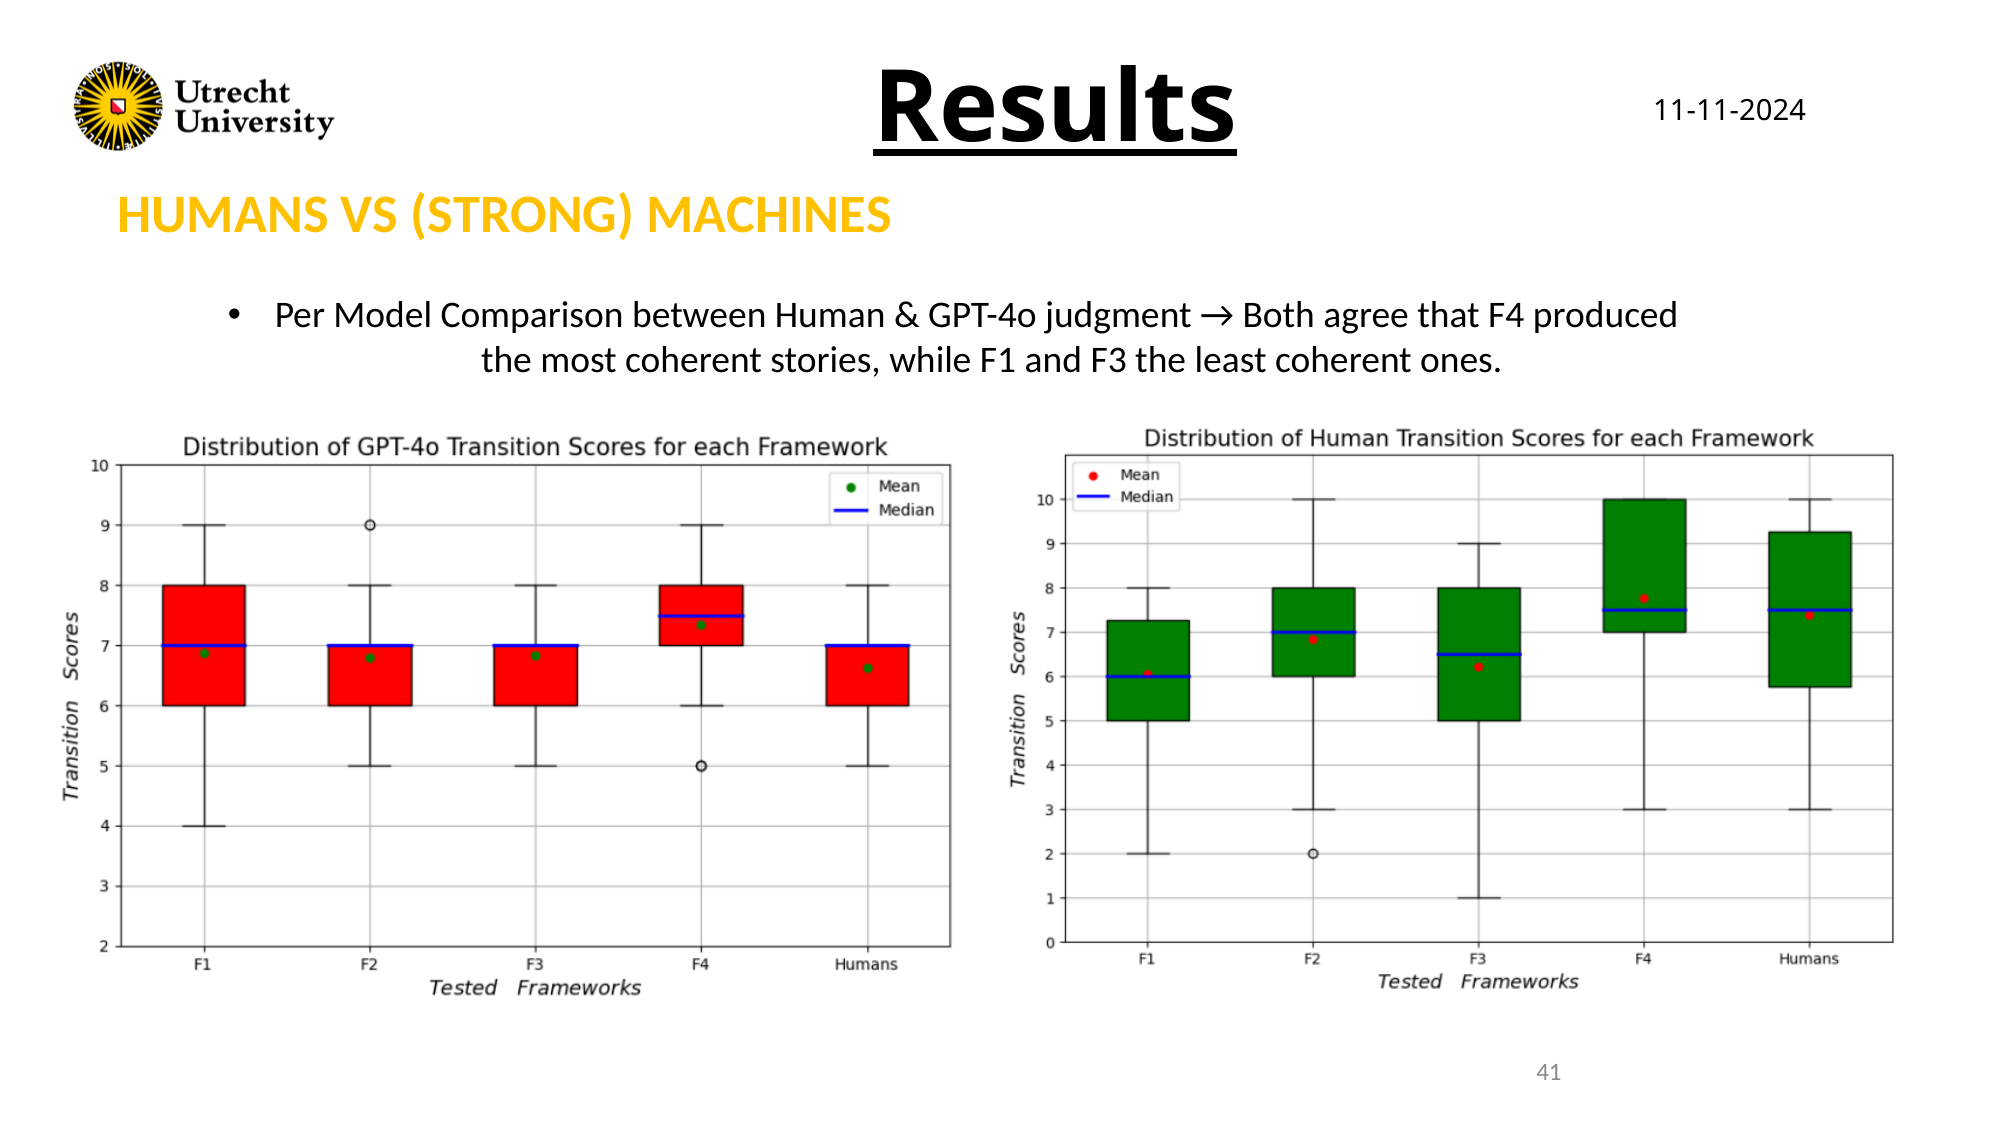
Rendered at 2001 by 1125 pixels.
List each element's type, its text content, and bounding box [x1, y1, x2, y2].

picture [52, 420, 954, 1005]
text_box HUMANS VS (STRONG) MACHINES [102, 171, 921, 252]
text_box 11-11-2024 [1638, 84, 1943, 120]
text_box [1521, 1040, 1972, 1101]
text_box Results [873, 41, 1128, 163]
picture [1000, 420, 1902, 996]
text_box Per Model Comparison between Human & GPT-4o judgment → Both agree that F4 produced the most coherent stories, while F1 and F3 the least coherent ones. [204, 282, 1704, 389]
